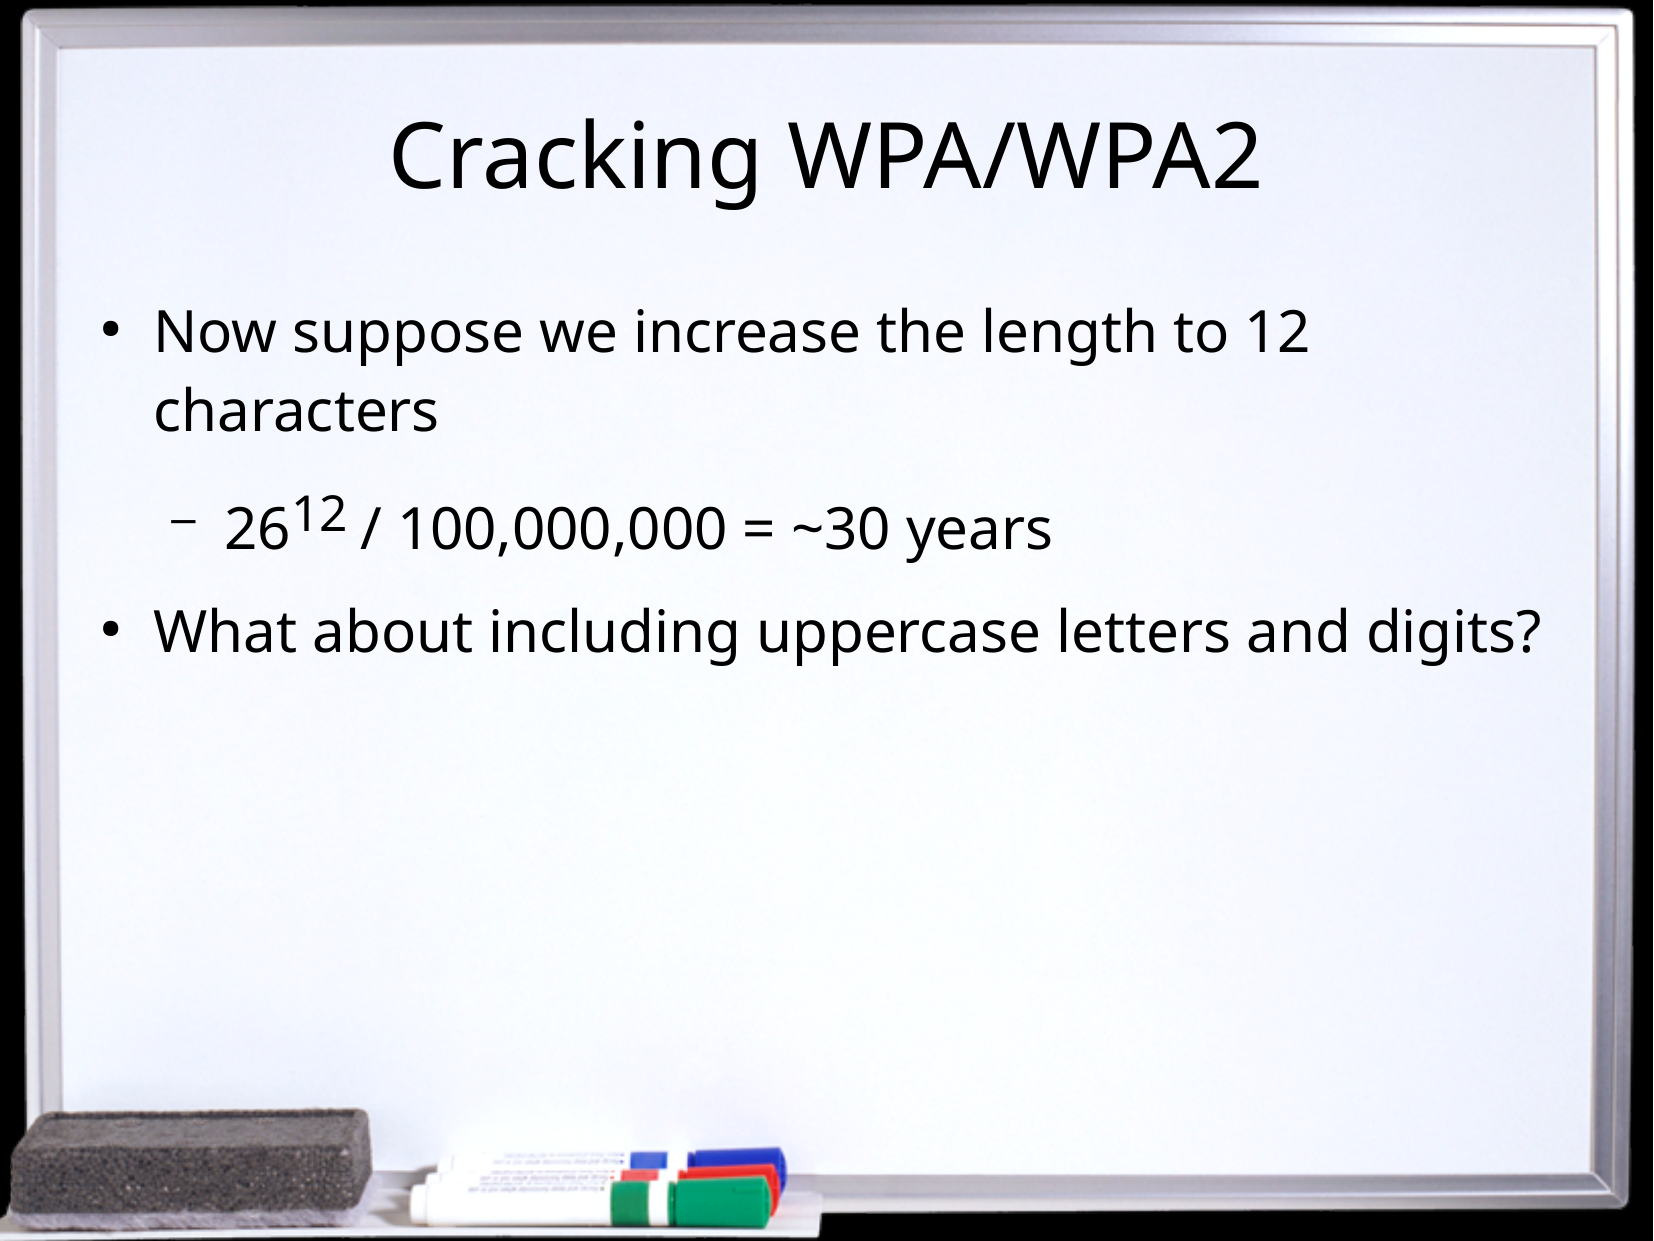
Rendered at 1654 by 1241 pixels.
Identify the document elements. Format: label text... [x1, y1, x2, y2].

list Now suppose we increase the length to 12 characters 2612 / 100,000,000 = ~30 years What about including uppercase letters and digits? [82, 290, 1571, 1109]
picture [0, 0, 1654, 1241]
title Cracking WPA/WPA2 [82, 49, 1571, 257]
